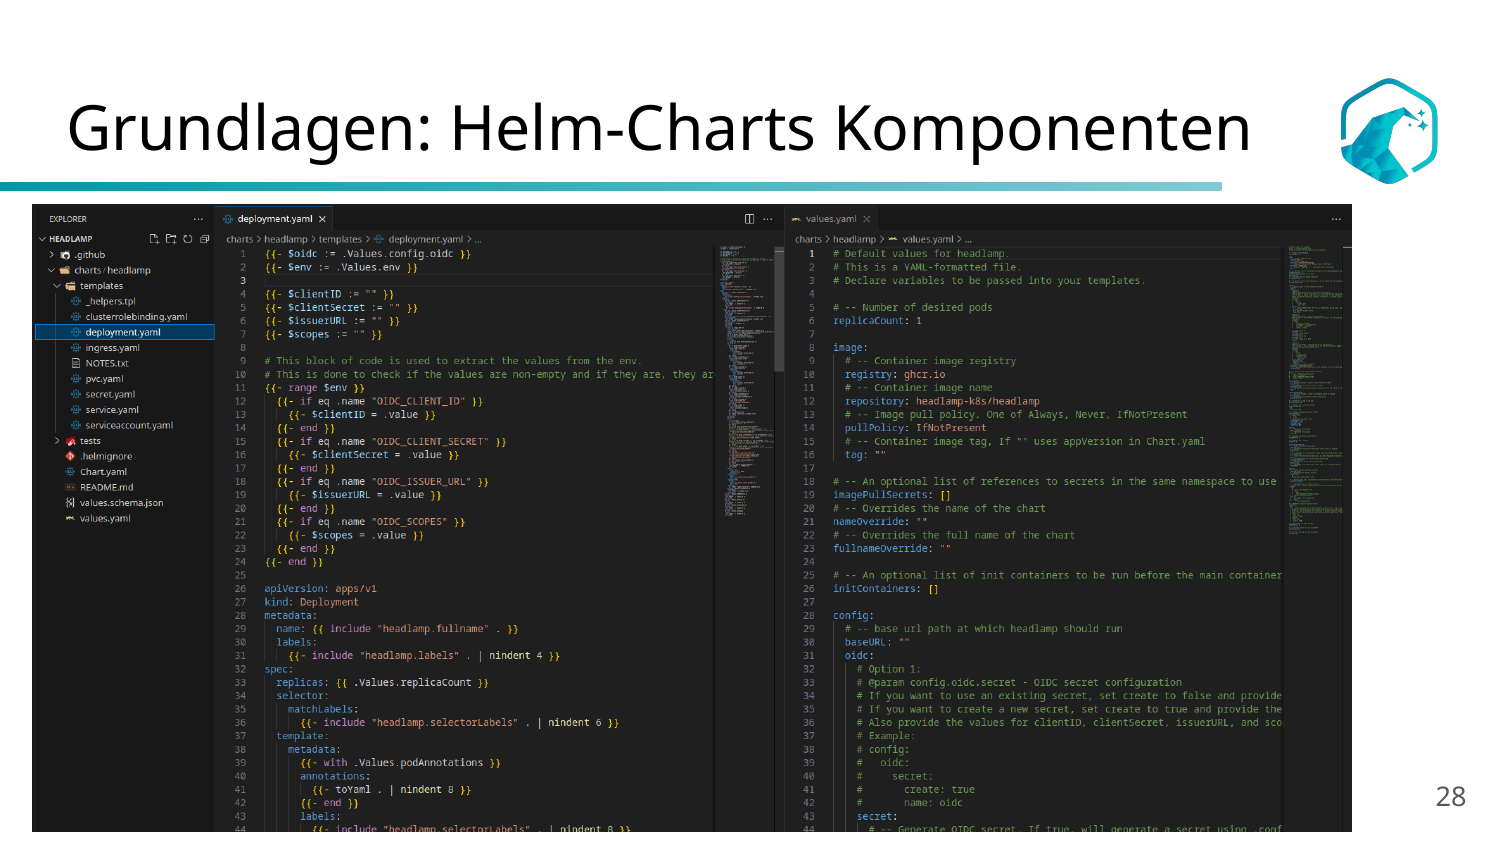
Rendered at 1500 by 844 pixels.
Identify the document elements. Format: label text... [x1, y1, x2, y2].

picture [1330, 167, 1449, 188]
picture [32, 204, 1352, 832]
slide_number <number> [1391, 764, 1482, 829]
title Grundlagen: Helm-Charts Komponenten [51, 72, 1449, 167]
